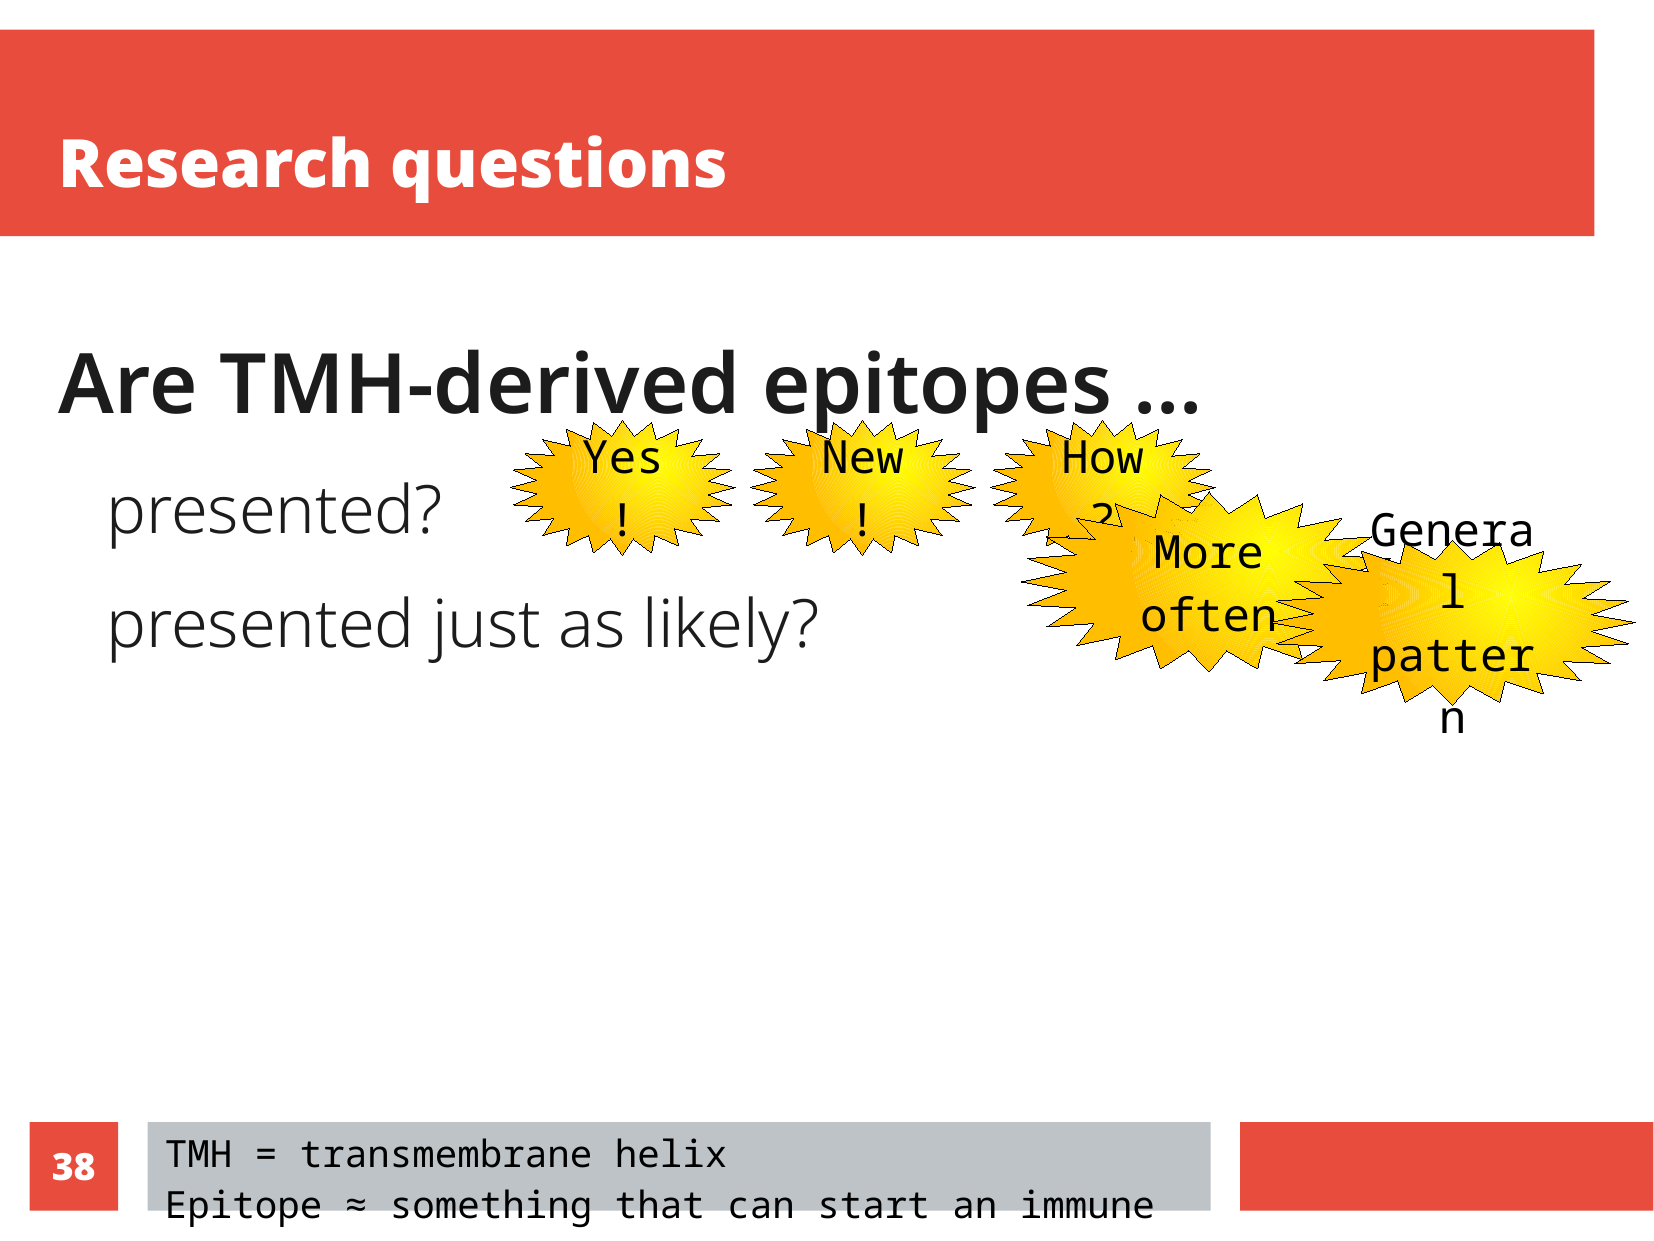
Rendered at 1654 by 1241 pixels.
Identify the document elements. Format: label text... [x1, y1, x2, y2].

text_box More often [1021, 491, 1372, 672]
text_box Yes! [510, 420, 736, 556]
text_box TMH = transmembrane helix Epitope ≈ something that can start an immune response [150, 1120, 1216, 1211]
title Research questions [59, 59, 1595, 207]
text_box New! [750, 420, 976, 556]
list Are TMH-derived epitopes ... presented? presented just as likely? [59, 324, 1565, 1093]
text_box How? [990, 420, 1216, 539]
text_box General pattern [1270, 540, 1636, 706]
